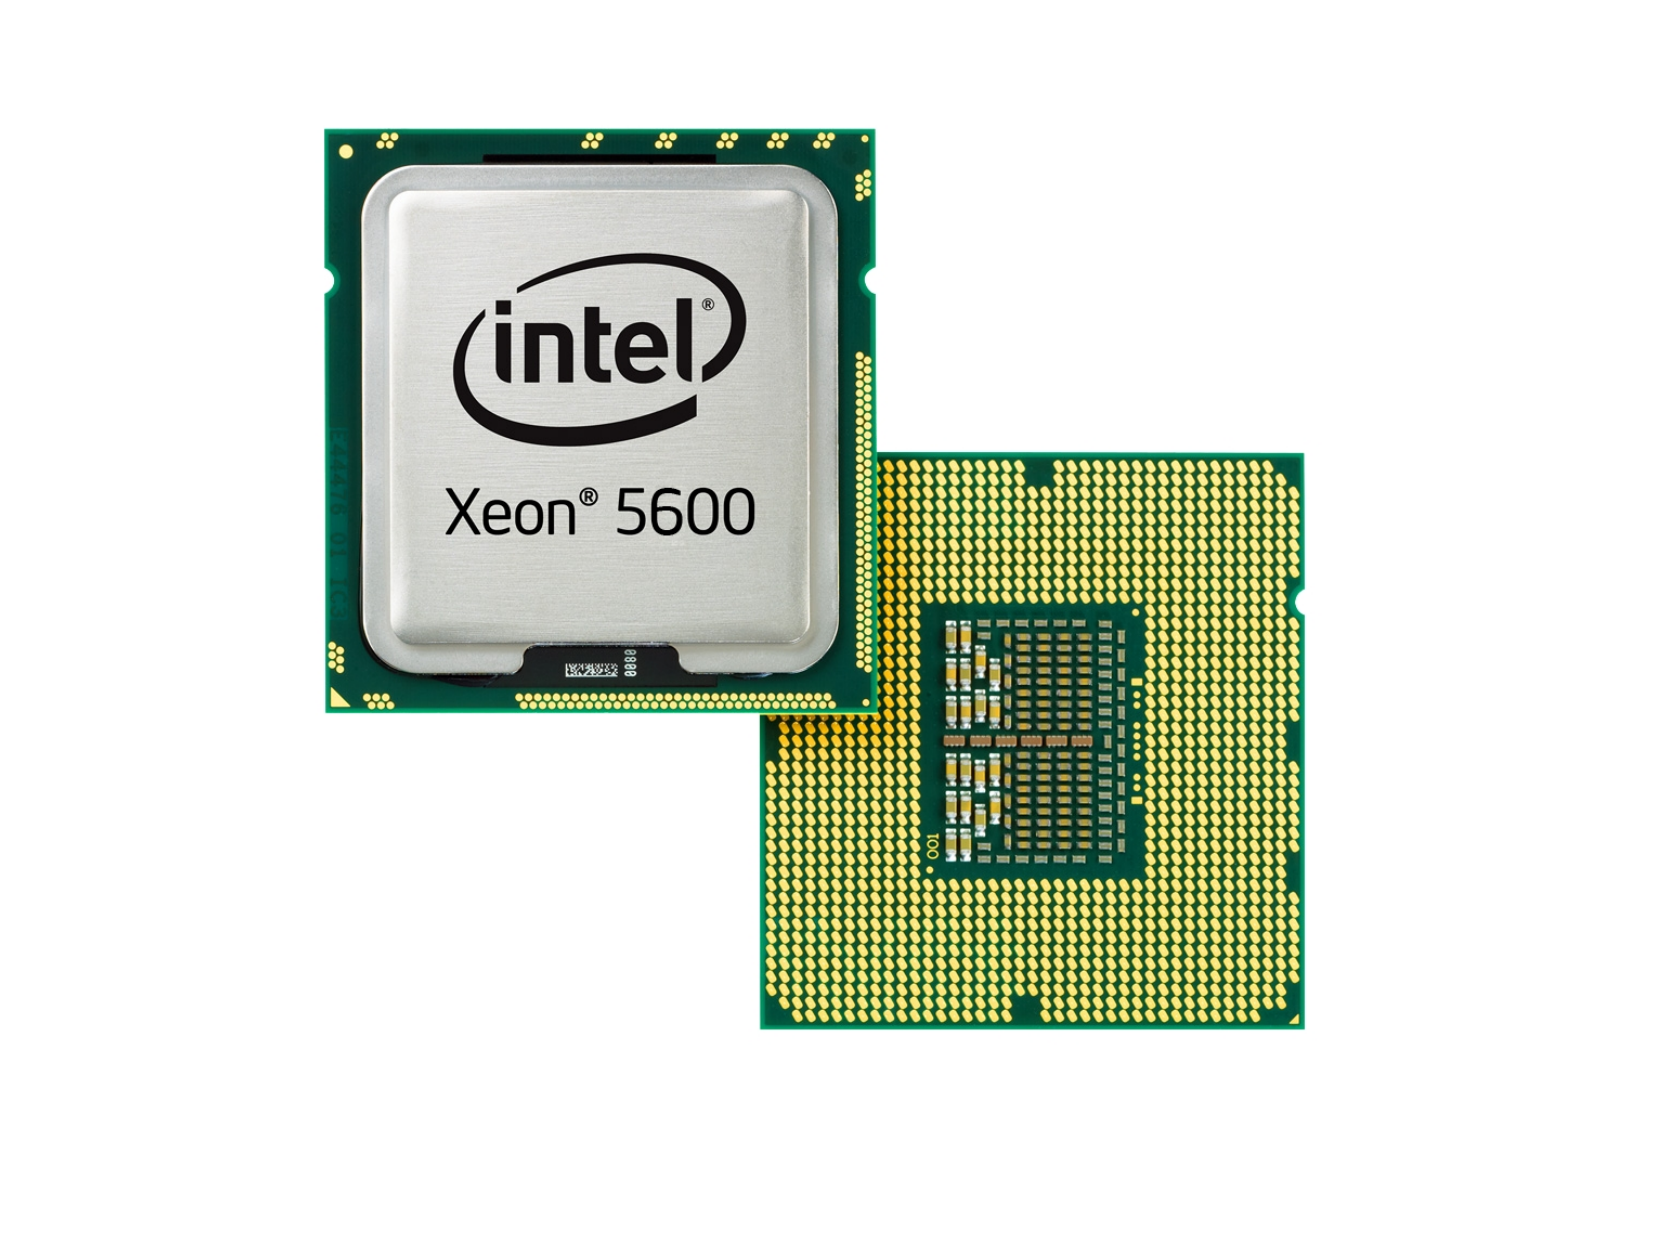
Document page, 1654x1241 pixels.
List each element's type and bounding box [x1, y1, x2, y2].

picture [177, 0, 1477, 1241]
